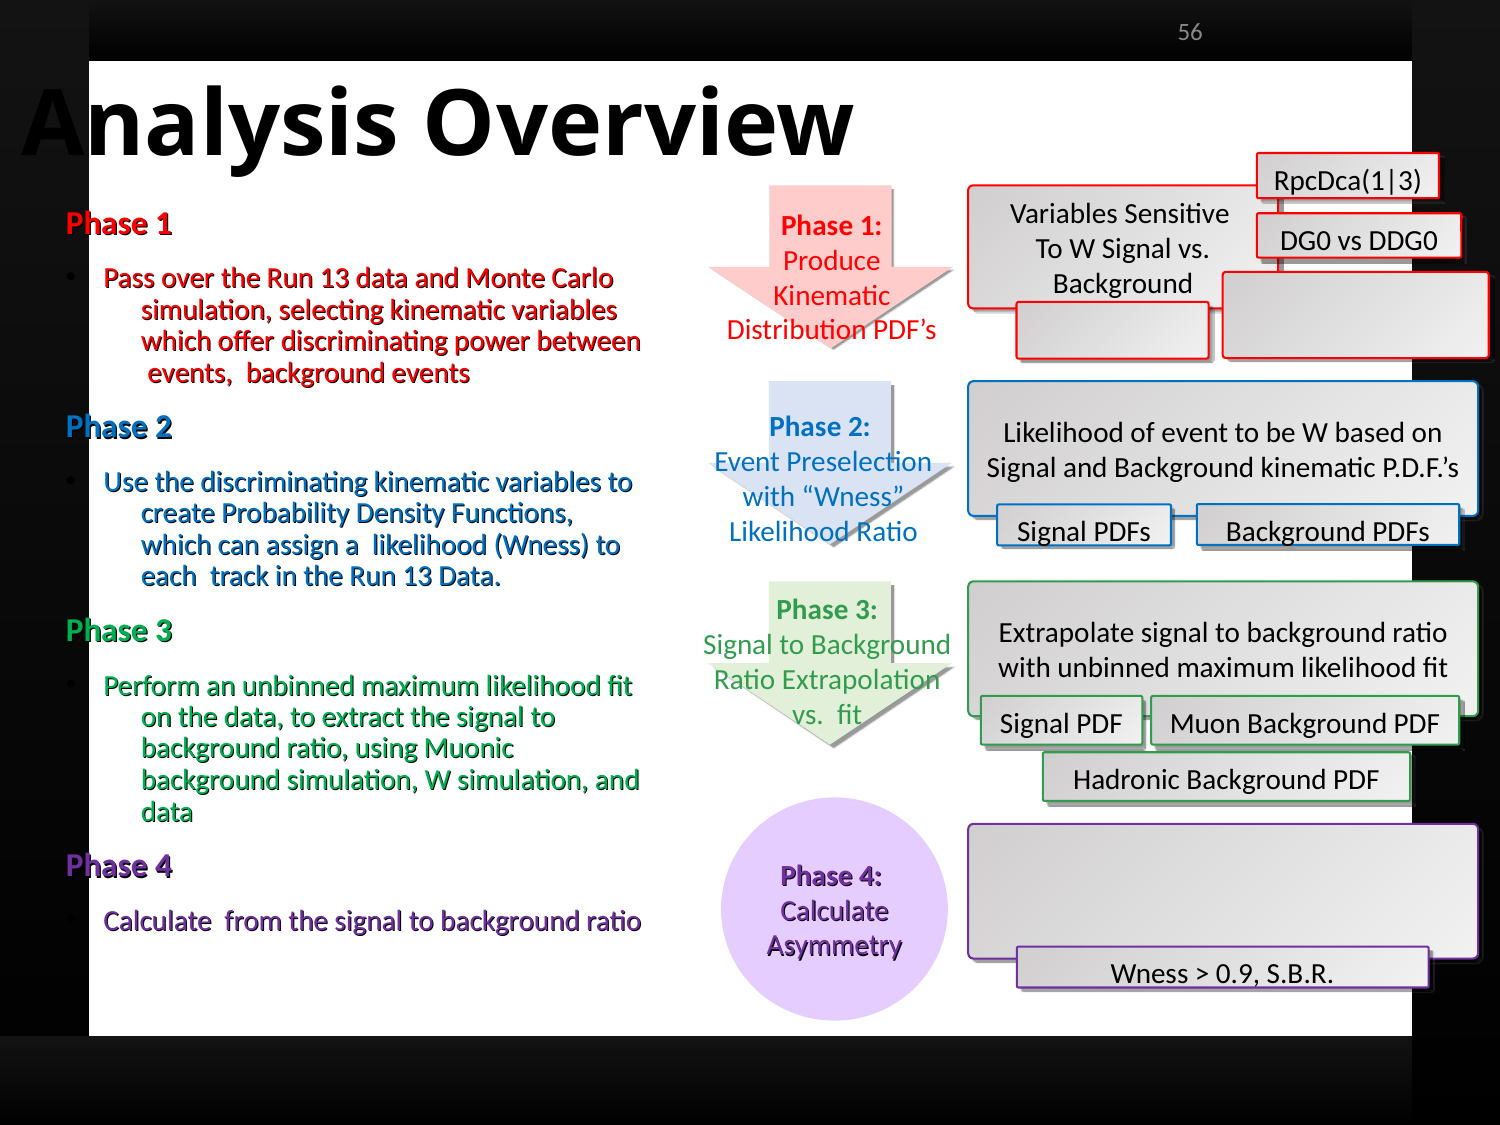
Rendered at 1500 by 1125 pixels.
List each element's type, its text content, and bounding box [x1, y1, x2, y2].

text_box RpcDca(1|3) [1256, 153, 1439, 199]
text_box Likelihood of event to be W based on Signal and Background kinematic P.D.F.’s [968, 381, 1479, 516]
text_box Signal PDFs [997, 504, 1172, 546]
text_box Extrapolate signal to background ratio with unbinned maximum likelihood fit [969, 581, 1479, 717]
text_box [739, 797, 930, 848]
text_box Phase 4: Calculate Asymmetry [706, 848, 963, 968]
text_box Hadronic Background PDF [1042, 752, 1411, 801]
title Analysis Overview [6, 17, 1464, 235]
text_box [768, 381, 891, 400]
text_box Signal PDF [980, 695, 1143, 745]
text_box Phase 3: Signal to Background Ratio Extrapolation vs. fit [683, 583, 972, 737]
text_box Wness > 0.9, S.B.R. [1016, 946, 1429, 988]
text_box DG0 vs DDG0 [1256, 213, 1462, 258]
text_box [738, 968, 931, 1021]
text_box [968, 823, 1479, 959]
text_box [769, 185, 892, 198]
text_box Background PDFs [1196, 504, 1460, 545]
text_box Muon Background PDF [1151, 695, 1460, 745]
text_box Phase 2: Event Preselection with “Wness” Likelihood Ratio [679, 400, 968, 555]
text_box Phase 1: Produce Kinematic Distribution PDF’s [711, 198, 953, 355]
text_box [818, 737, 842, 745]
text_box Variables Sensitive To W Signal vs. Background [968, 185, 1279, 309]
text_box [1016, 301, 1209, 359]
slide_number 56 [1162, 0, 1500, 61]
text_box [1222, 271, 1489, 359]
list Phase 1 Pass over the Run 13 data and Monte Carlo simulation, selecting kinematic variables which offer discriminating power between events, background events Phase 2 Use the discriminating kinematic variables to create Probability Density Functions, which can assign a likelihood (Wness) to each track in the Run 13 Data. Phase 3 Perform an unbinned maximum likelihood fit on the data, to extract the signal to background ratio, using Muonic background simulation, W simulation, and data Phase 4 Calculate from the signal to background ratio [50, 198, 662, 1041]
